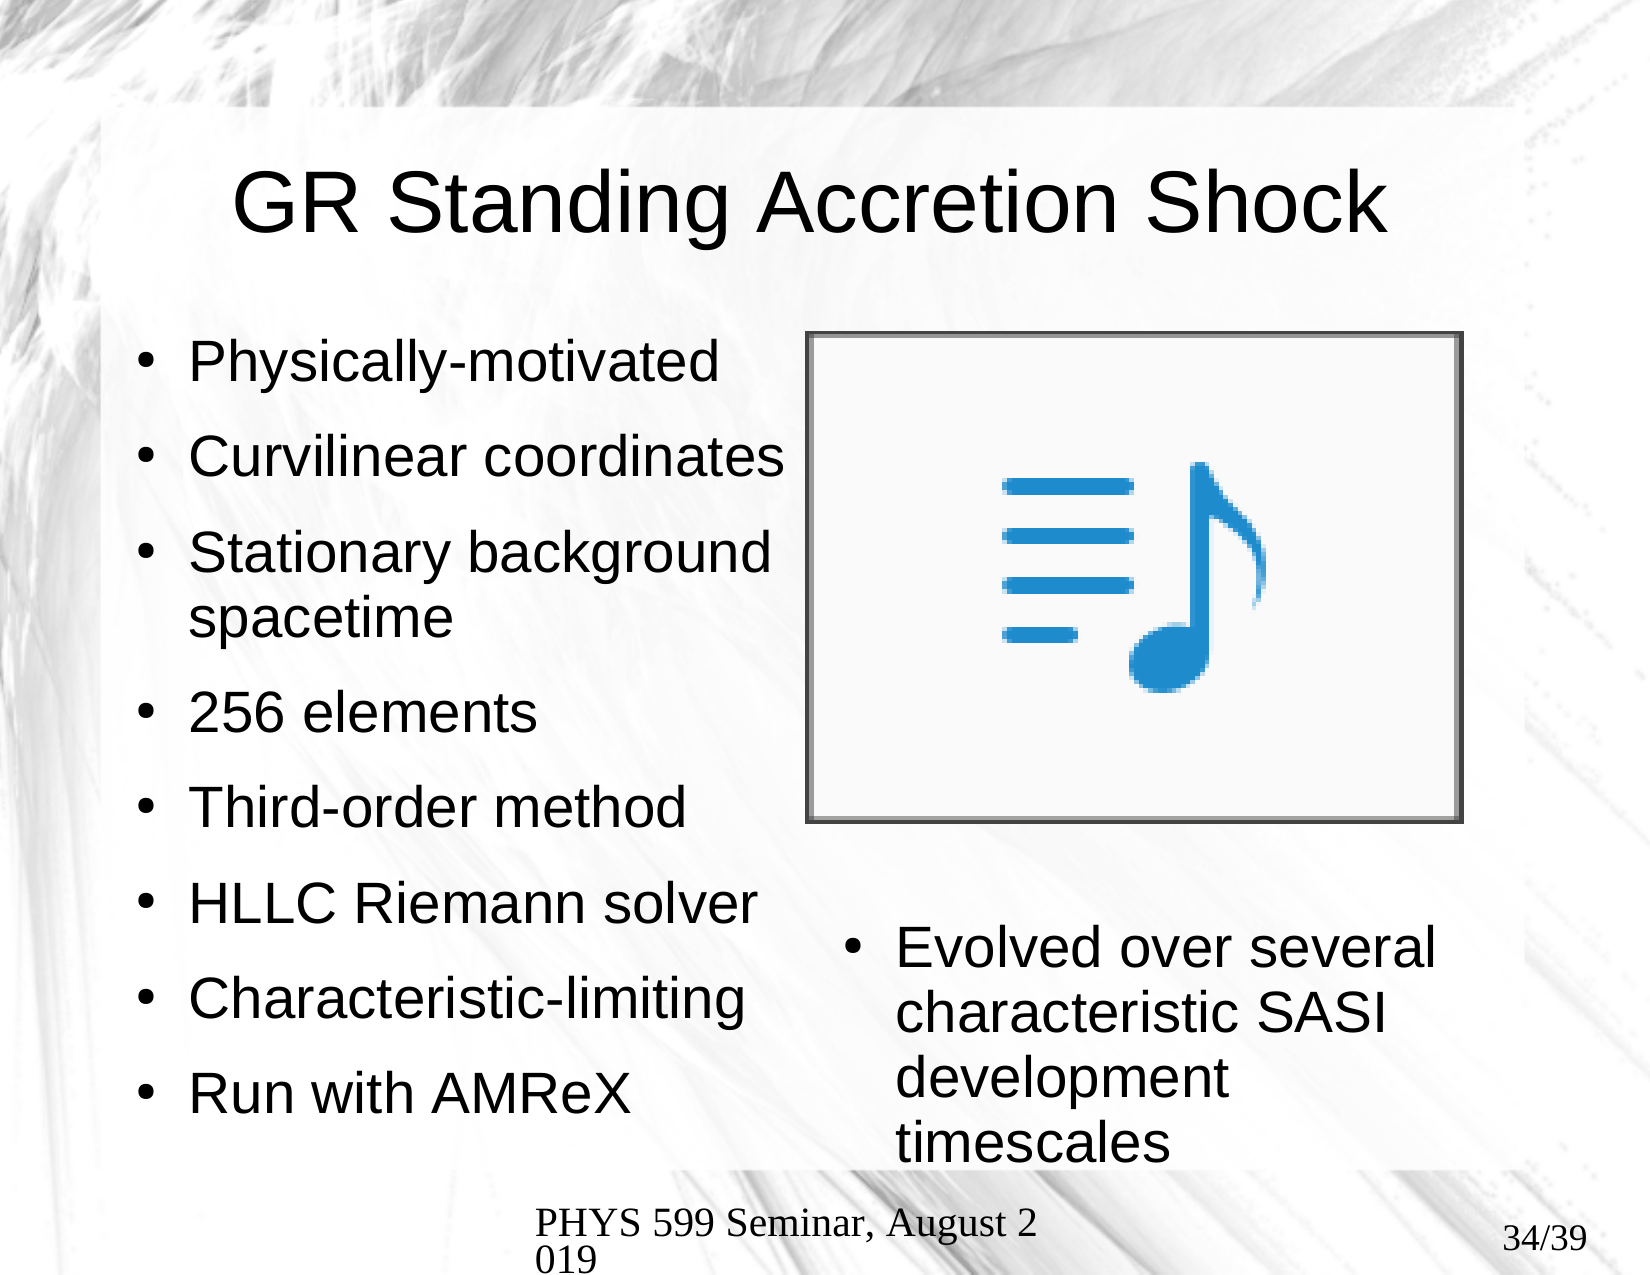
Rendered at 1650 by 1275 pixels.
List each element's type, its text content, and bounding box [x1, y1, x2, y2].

title GR Standing Accretion Shock [117, 115, 1503, 288]
list Evolved over several characteristic SASI development timescales [825, 915, 1503, 1176]
picture [0, 0, 1650, 1275]
text_box [804, 329, 1465, 825]
list Physically-motivated Curvilinear coordinates Stationary background spacetime 256 elements Third-order method HLLC Riemann solver Characteristic-limiting Run with AMReX [117, 328, 796, 1139]
